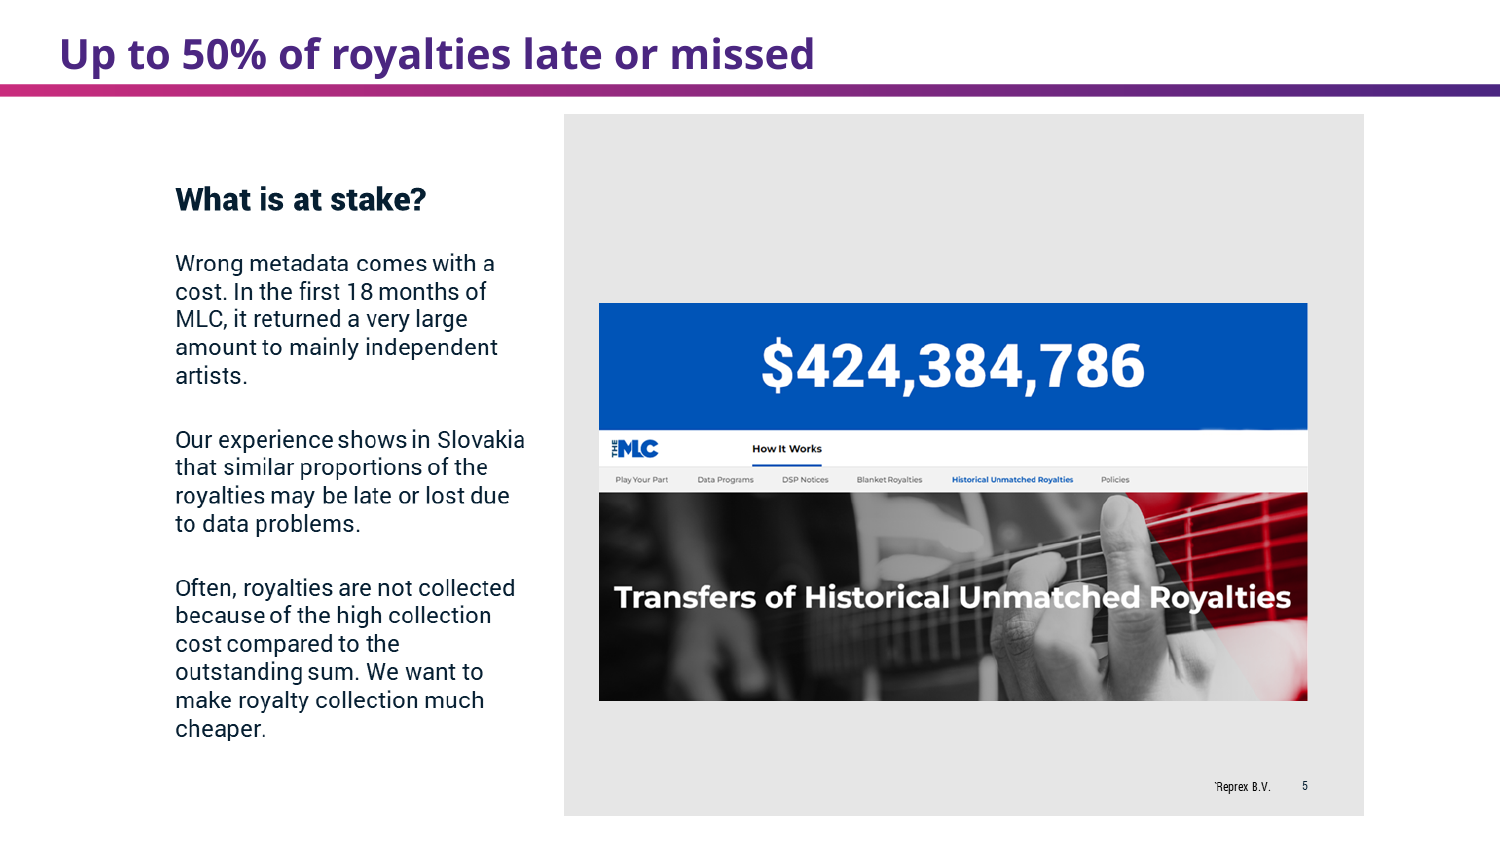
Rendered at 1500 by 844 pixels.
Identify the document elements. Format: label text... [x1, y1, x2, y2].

text_box Up to 50% of royalties late or missed [43, 12, 963, 93]
picture [0, 0, 1500, 844]
